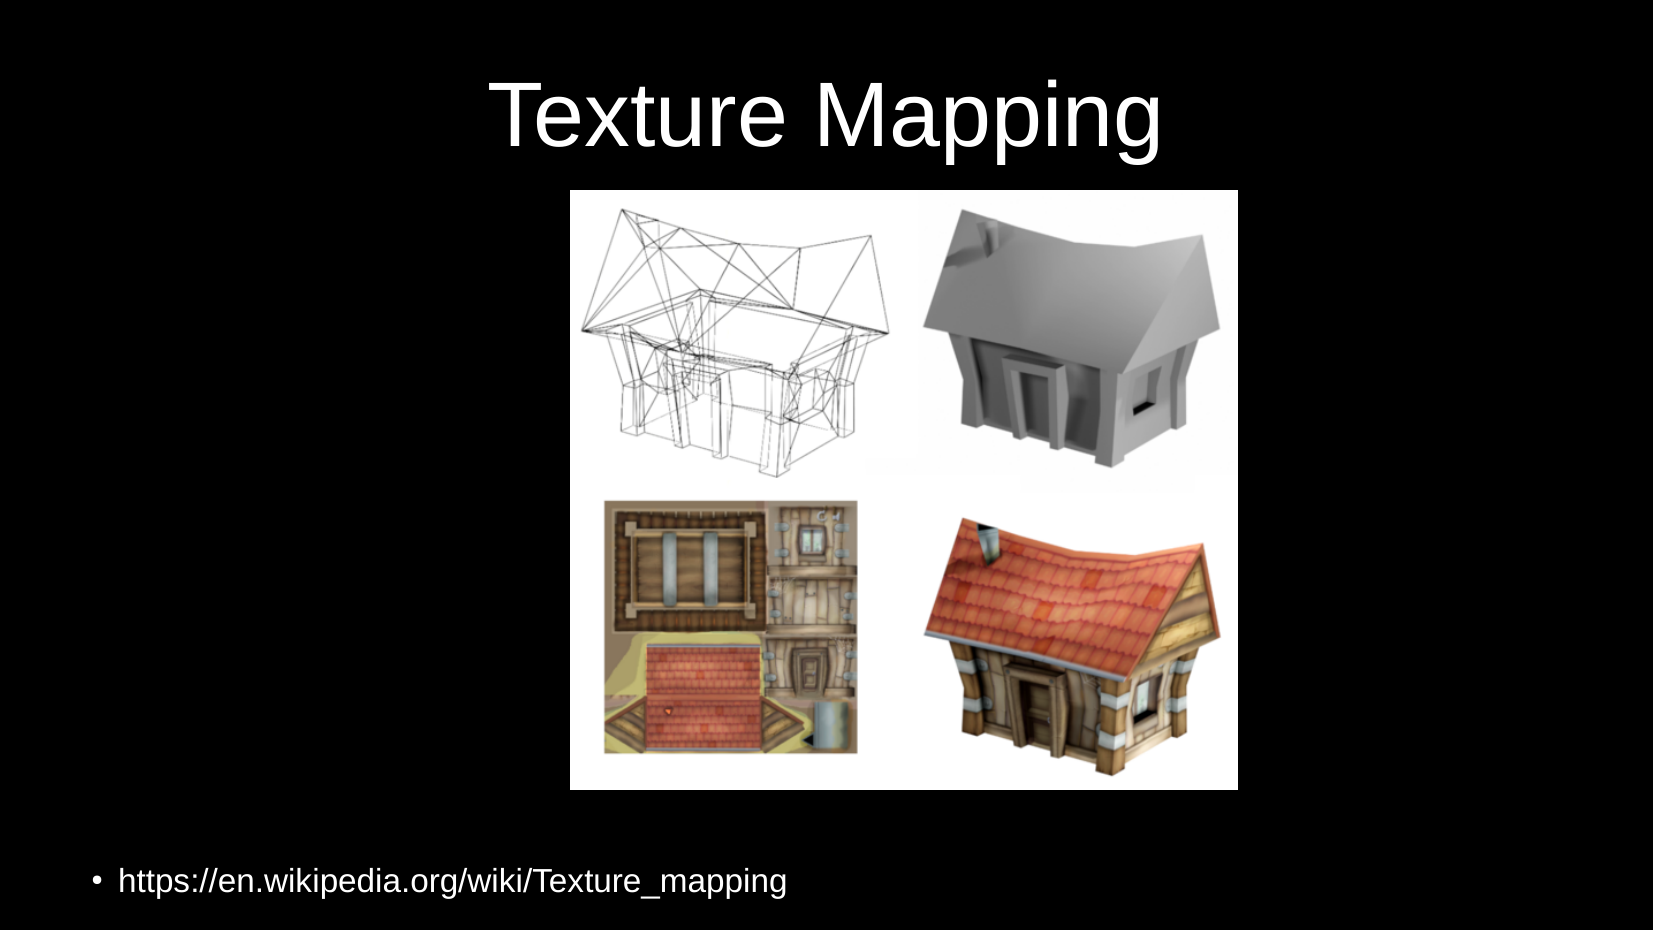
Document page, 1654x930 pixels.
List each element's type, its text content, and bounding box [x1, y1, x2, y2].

title Texture Mapping [82, 37, 1571, 193]
picture [570, 190, 1238, 790]
list https://en.wikipedia.org/wiki/Texture_mapping [82, 862, 1571, 901]
